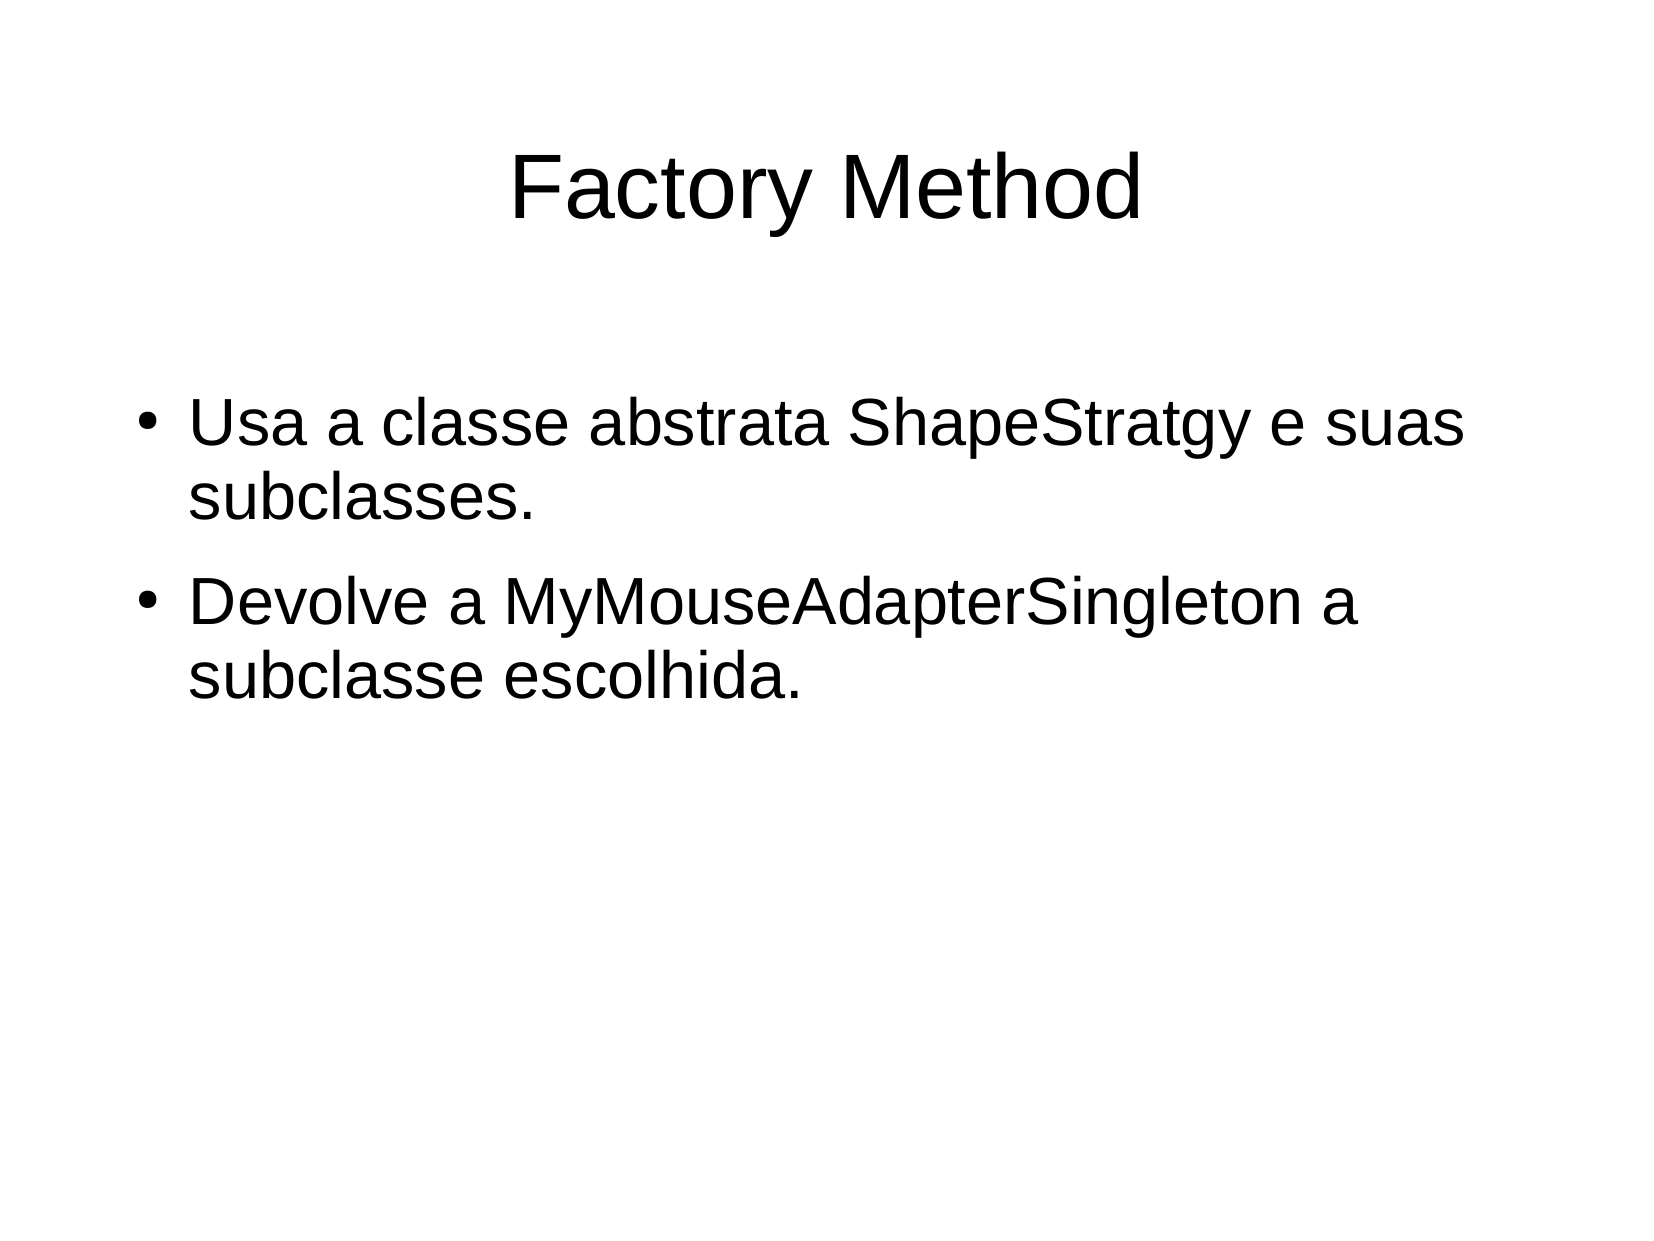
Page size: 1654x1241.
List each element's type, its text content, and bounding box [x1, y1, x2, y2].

list Usa a classe abstrata ShapeStratgy e suas subclasses. Devolve a MyMouseAdapterSingleton a subclasse escolhida. [118, 384, 1607, 745]
title Factory Method [82, 118, 1571, 257]
